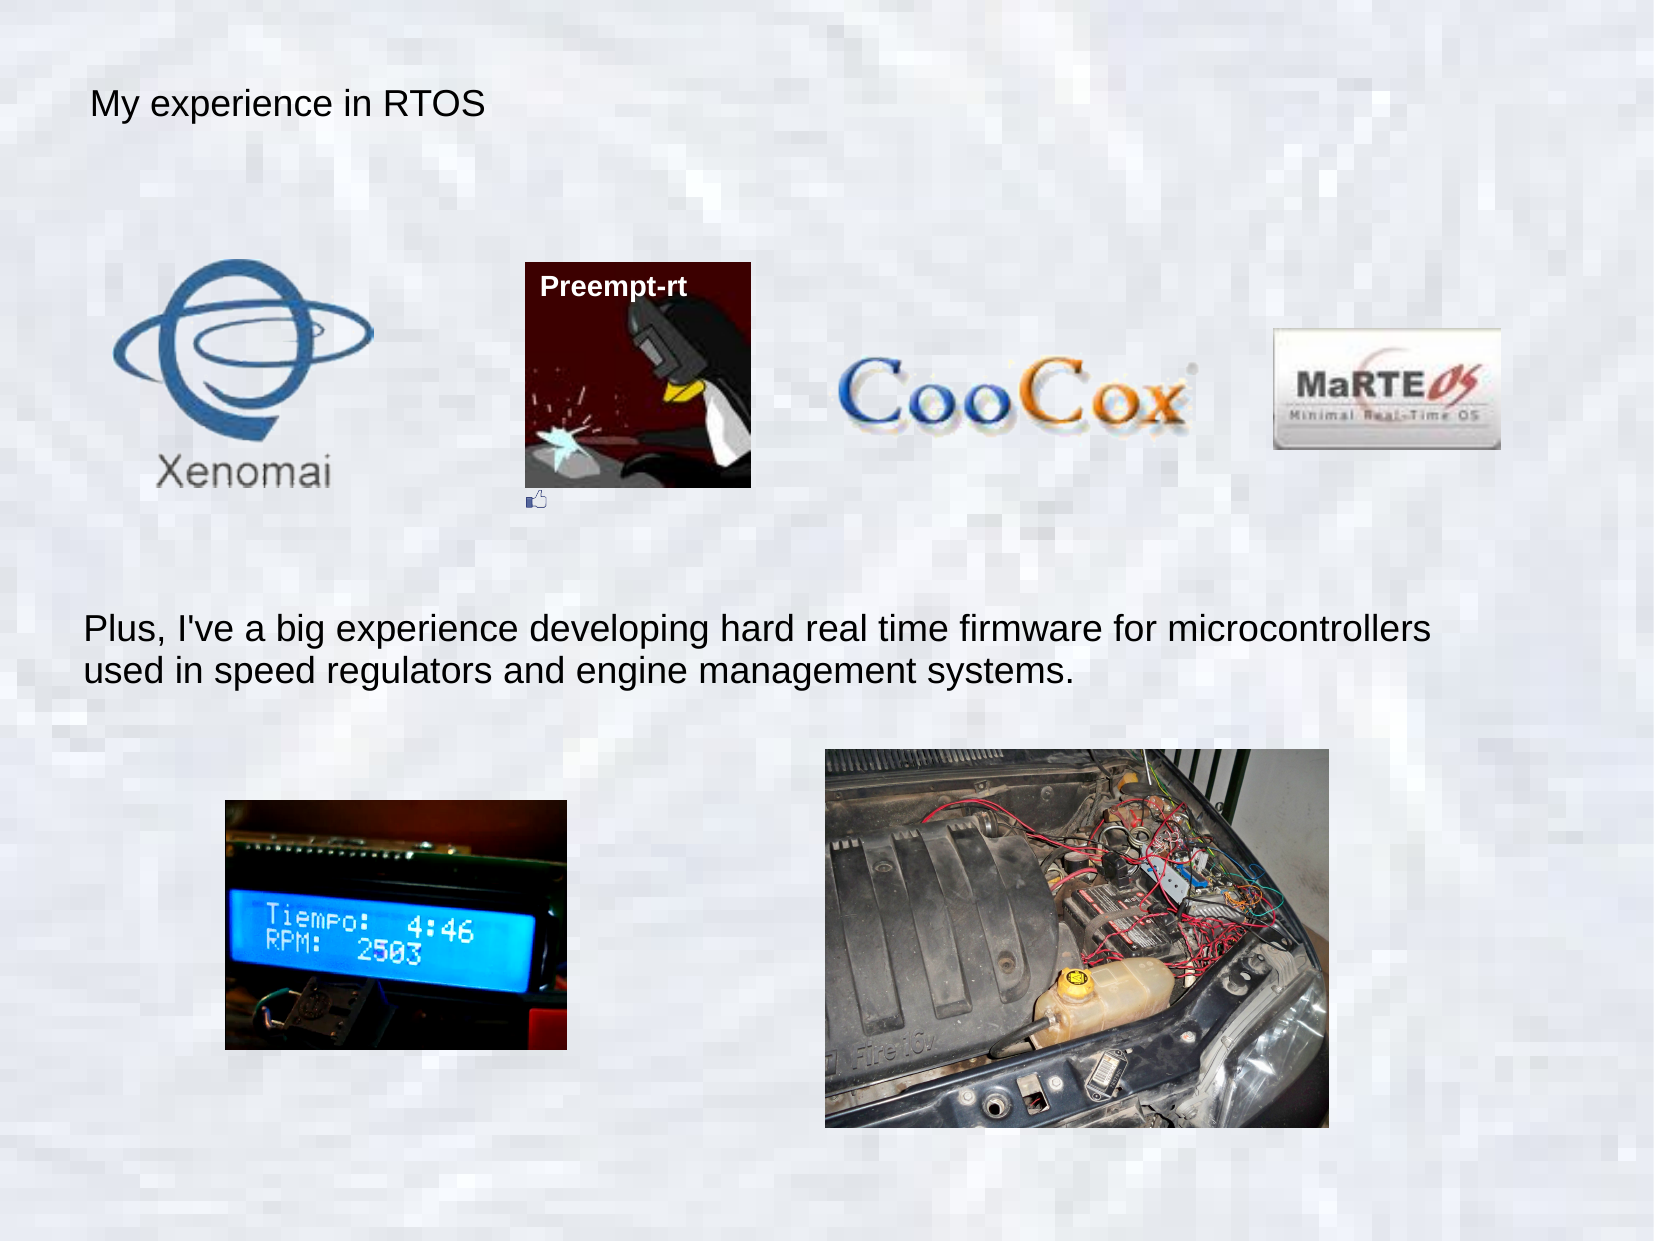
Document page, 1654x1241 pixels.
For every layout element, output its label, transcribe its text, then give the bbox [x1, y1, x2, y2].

text_box My experience in RTOS [75, 75, 1051, 132]
text_box Plus, I've a big experience developing hard real time firmware for microcontrollers used in speed regulators and engine management systems. [68, 600, 1457, 699]
text_box Preempt-rt [525, 262, 751, 311]
picture [0, 0, 1654, 1241]
